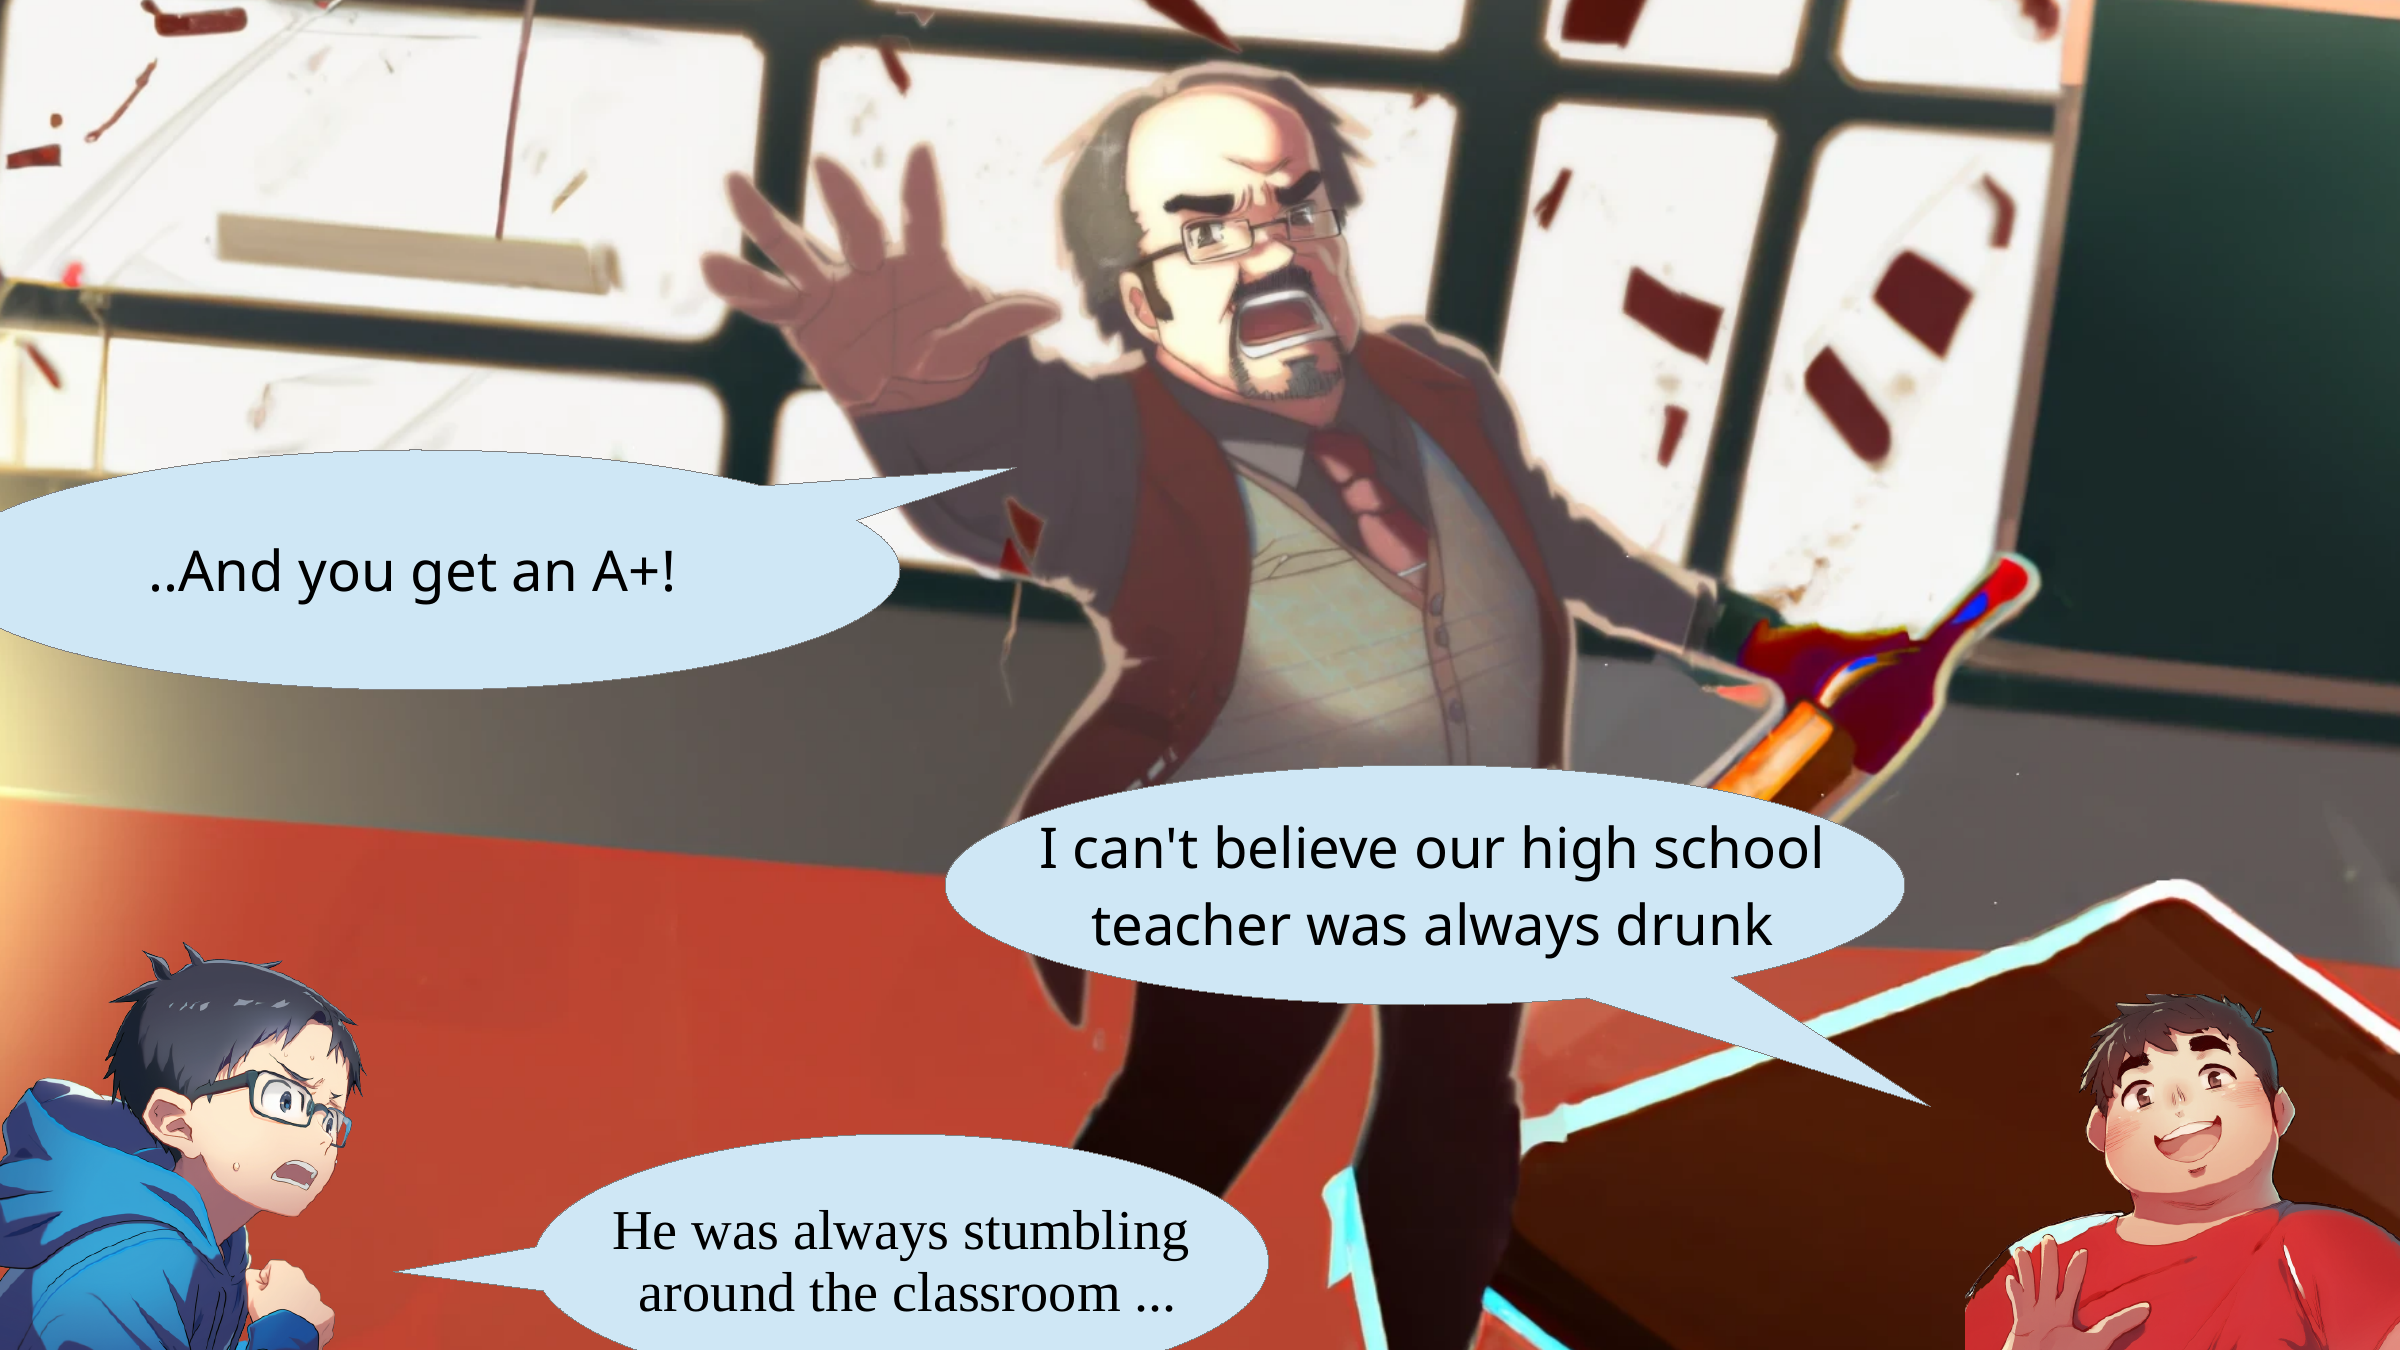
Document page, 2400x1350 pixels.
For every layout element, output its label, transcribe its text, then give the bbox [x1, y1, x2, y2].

text_box He was always stumbling around the classroom ... [406, 1134, 1269, 1350]
text_box I can't believe our high school teacher was always drunk [945, 764, 1931, 1107]
text_box ..And you get an A+! [0, 449, 1017, 690]
picture [0, 0, 2400, 1350]
